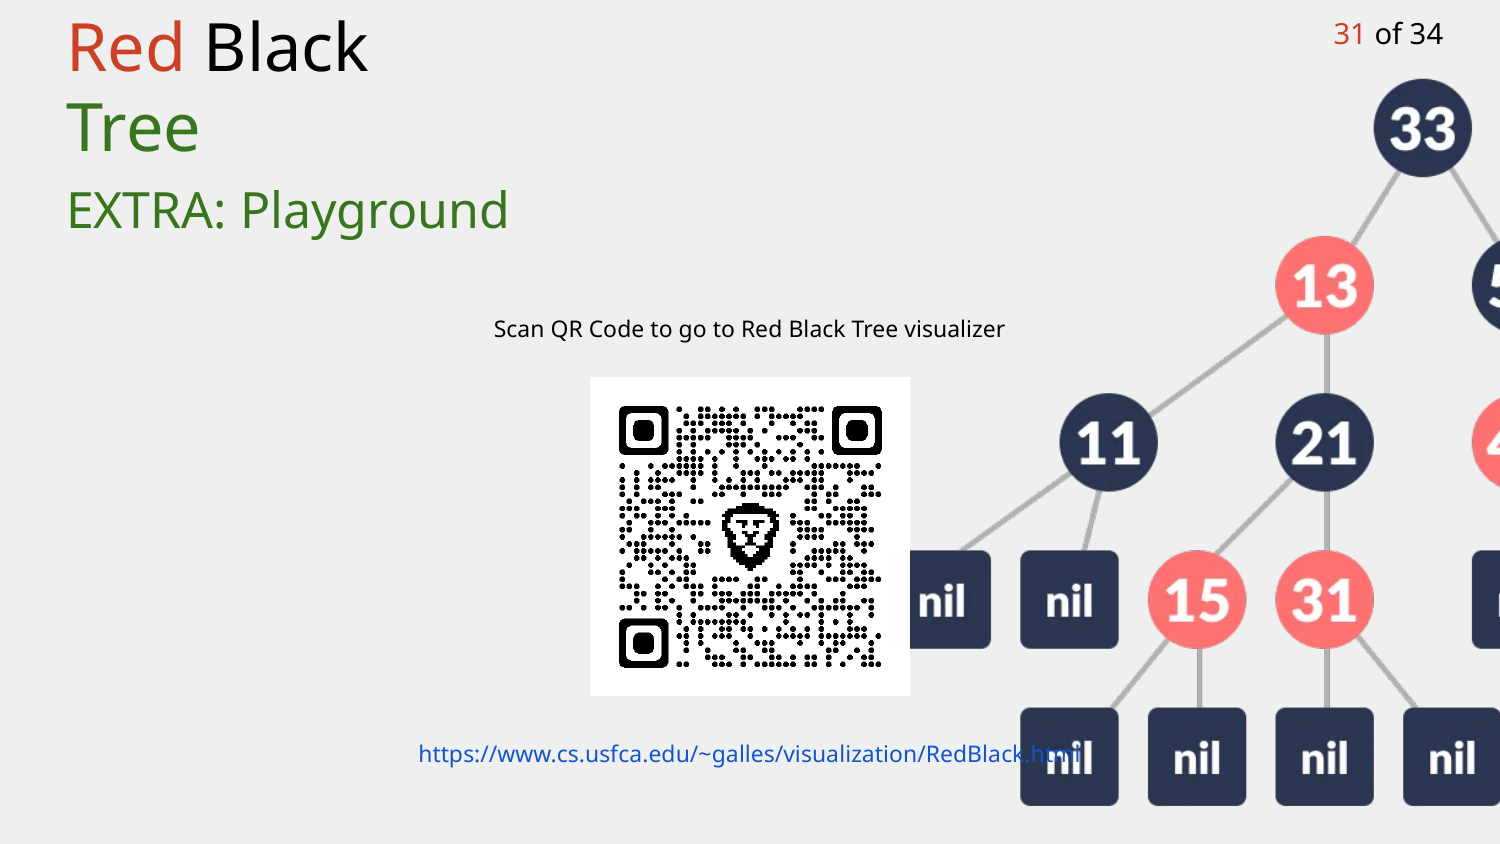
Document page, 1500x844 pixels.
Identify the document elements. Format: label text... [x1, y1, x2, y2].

picture [590, 20, 1500, 844]
title Red Black Tree [51, 93, 437, 163]
text_box Scan QR Code to go to Red Black Tree visualizer [280, 299, 1220, 358]
text_box https://www.cs.usfca.edu/~galles/visualization/RedBlack.html [280, 724, 1220, 783]
text_box EXTRA: Playground [51, 163, 732, 254]
text_box 31 of 34 [1318, 0, 1500, 65]
